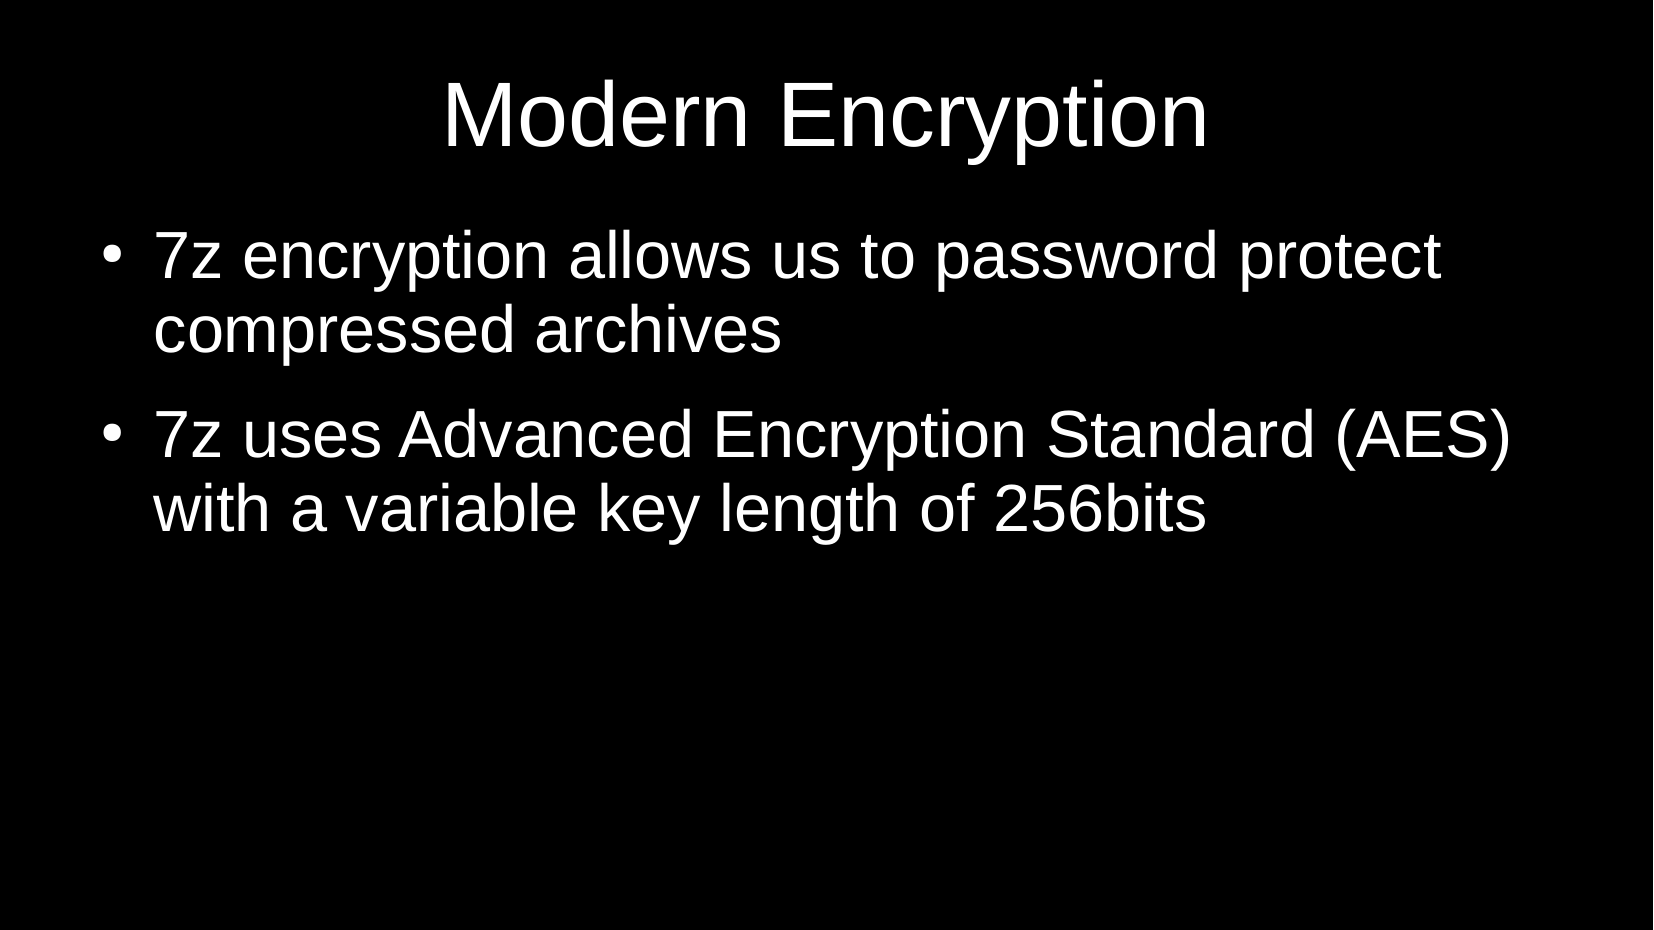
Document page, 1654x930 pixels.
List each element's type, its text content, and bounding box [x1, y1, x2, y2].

list 7z encryption allows us to password protect compressed archives 7z uses Advanced Encryption Standard (AES) with a variable key length of 256bits [82, 217, 1571, 757]
title Modern Encryption [82, 37, 1571, 193]
